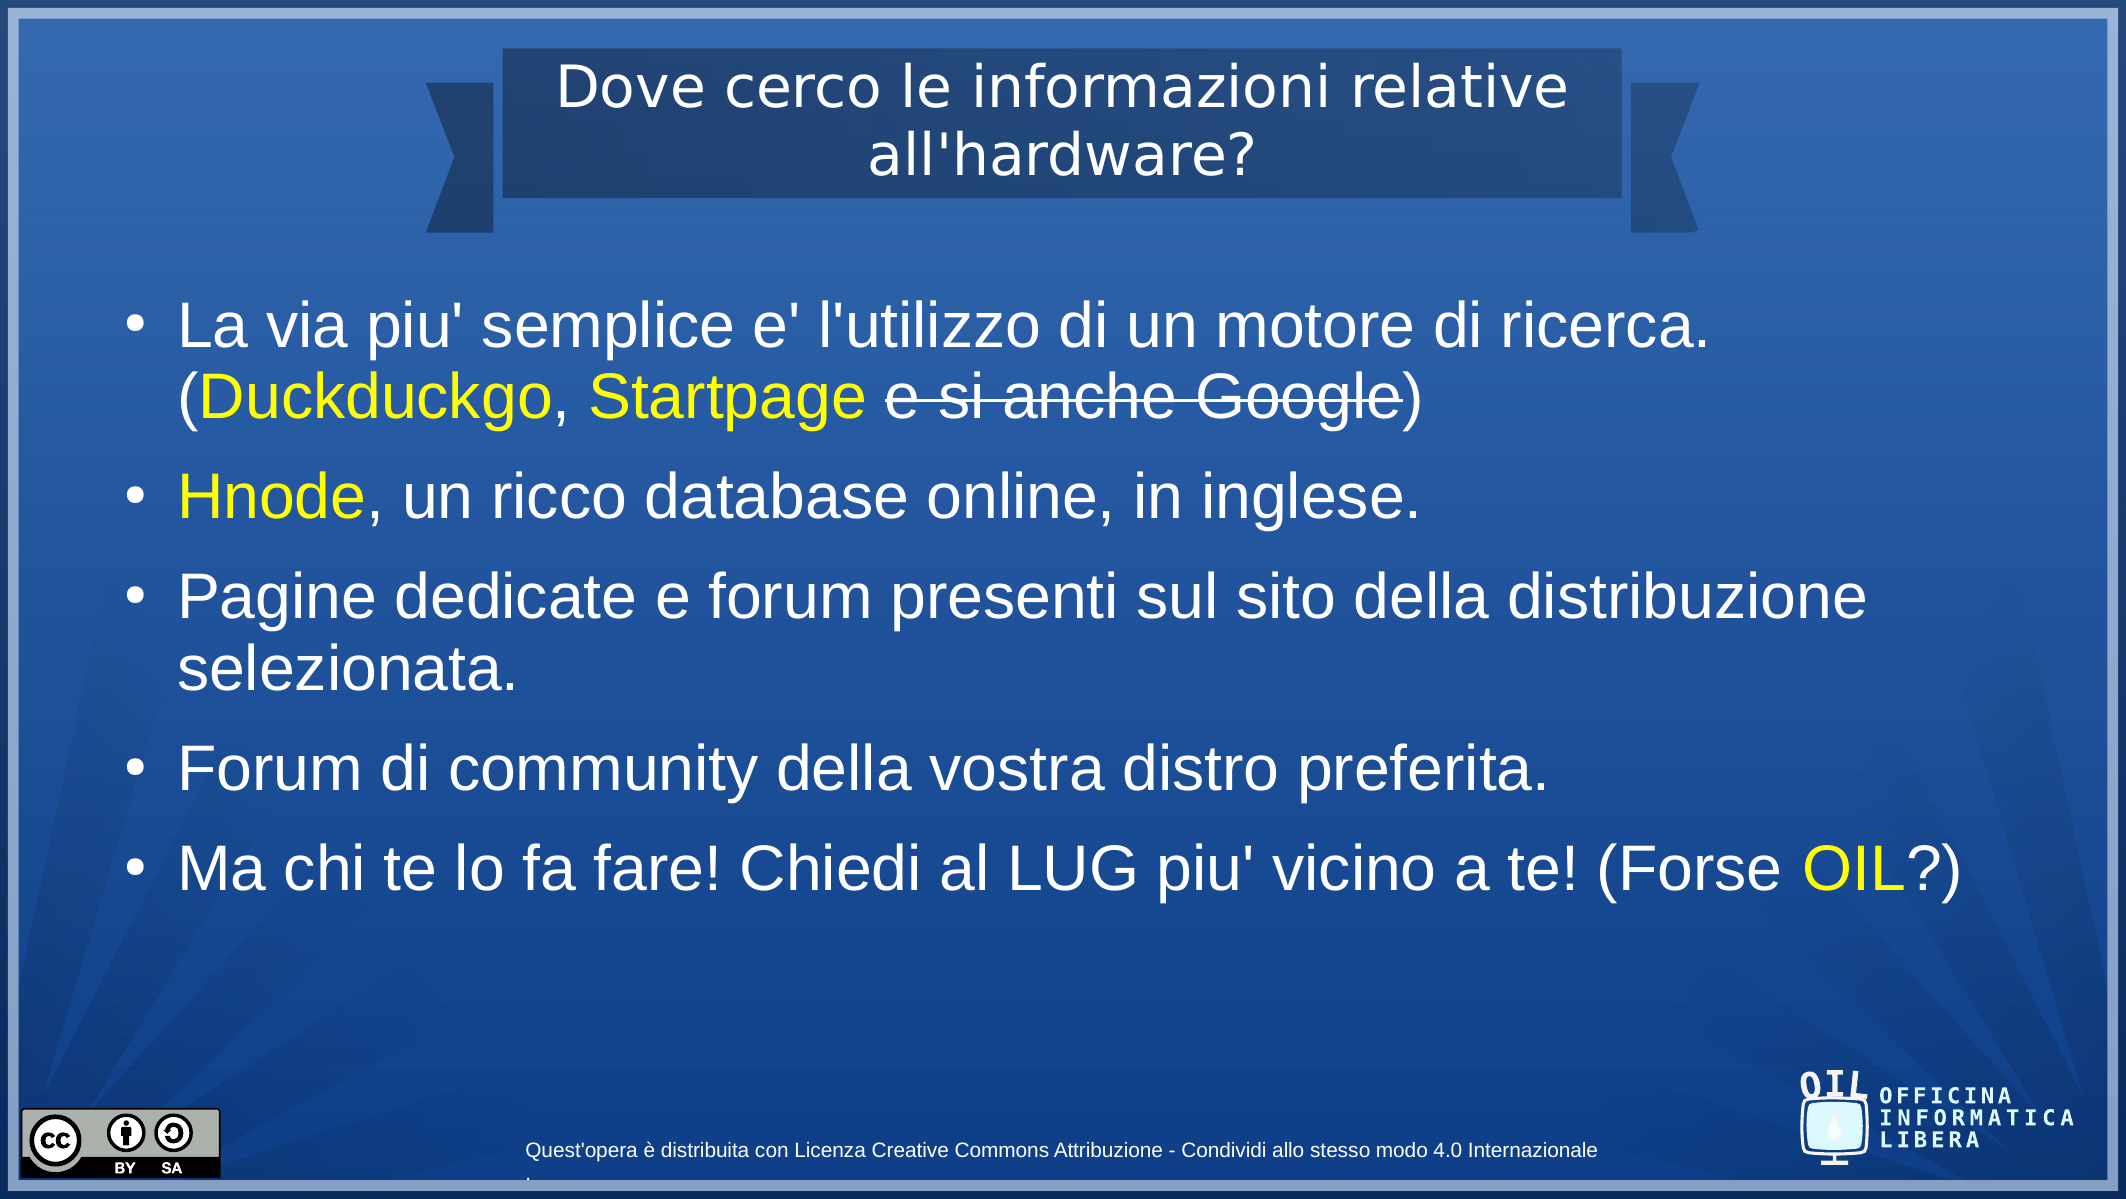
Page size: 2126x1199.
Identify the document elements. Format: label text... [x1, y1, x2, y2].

list La via piu' semplice e' l'utilizzo di un motore di ricerca. (Duckduckgo, Startpage e si anche Google) Hnode, un ricco database online, in inglese. Pagine dedicate e forum presenti sul sito della distribuzione selezionata. Forum di community della vostra distro preferita. Ma chi te lo fa fare! Chiedi al LUG piu' vicino a te! (Forse OIL?) [106, 289, 2020, 1199]
picture [1720, 940, 2126, 1199]
picture [20, 1107, 221, 1178]
title Dove cerco le informazioni relative all'hardware? [501, 34, 1625, 209]
text_box Quest'opera è distribuita con Licenza Creative Commons Attribuzione - Condividi allo stesso modo 4.0 Internazionale. [510, 1131, 1619, 1193]
